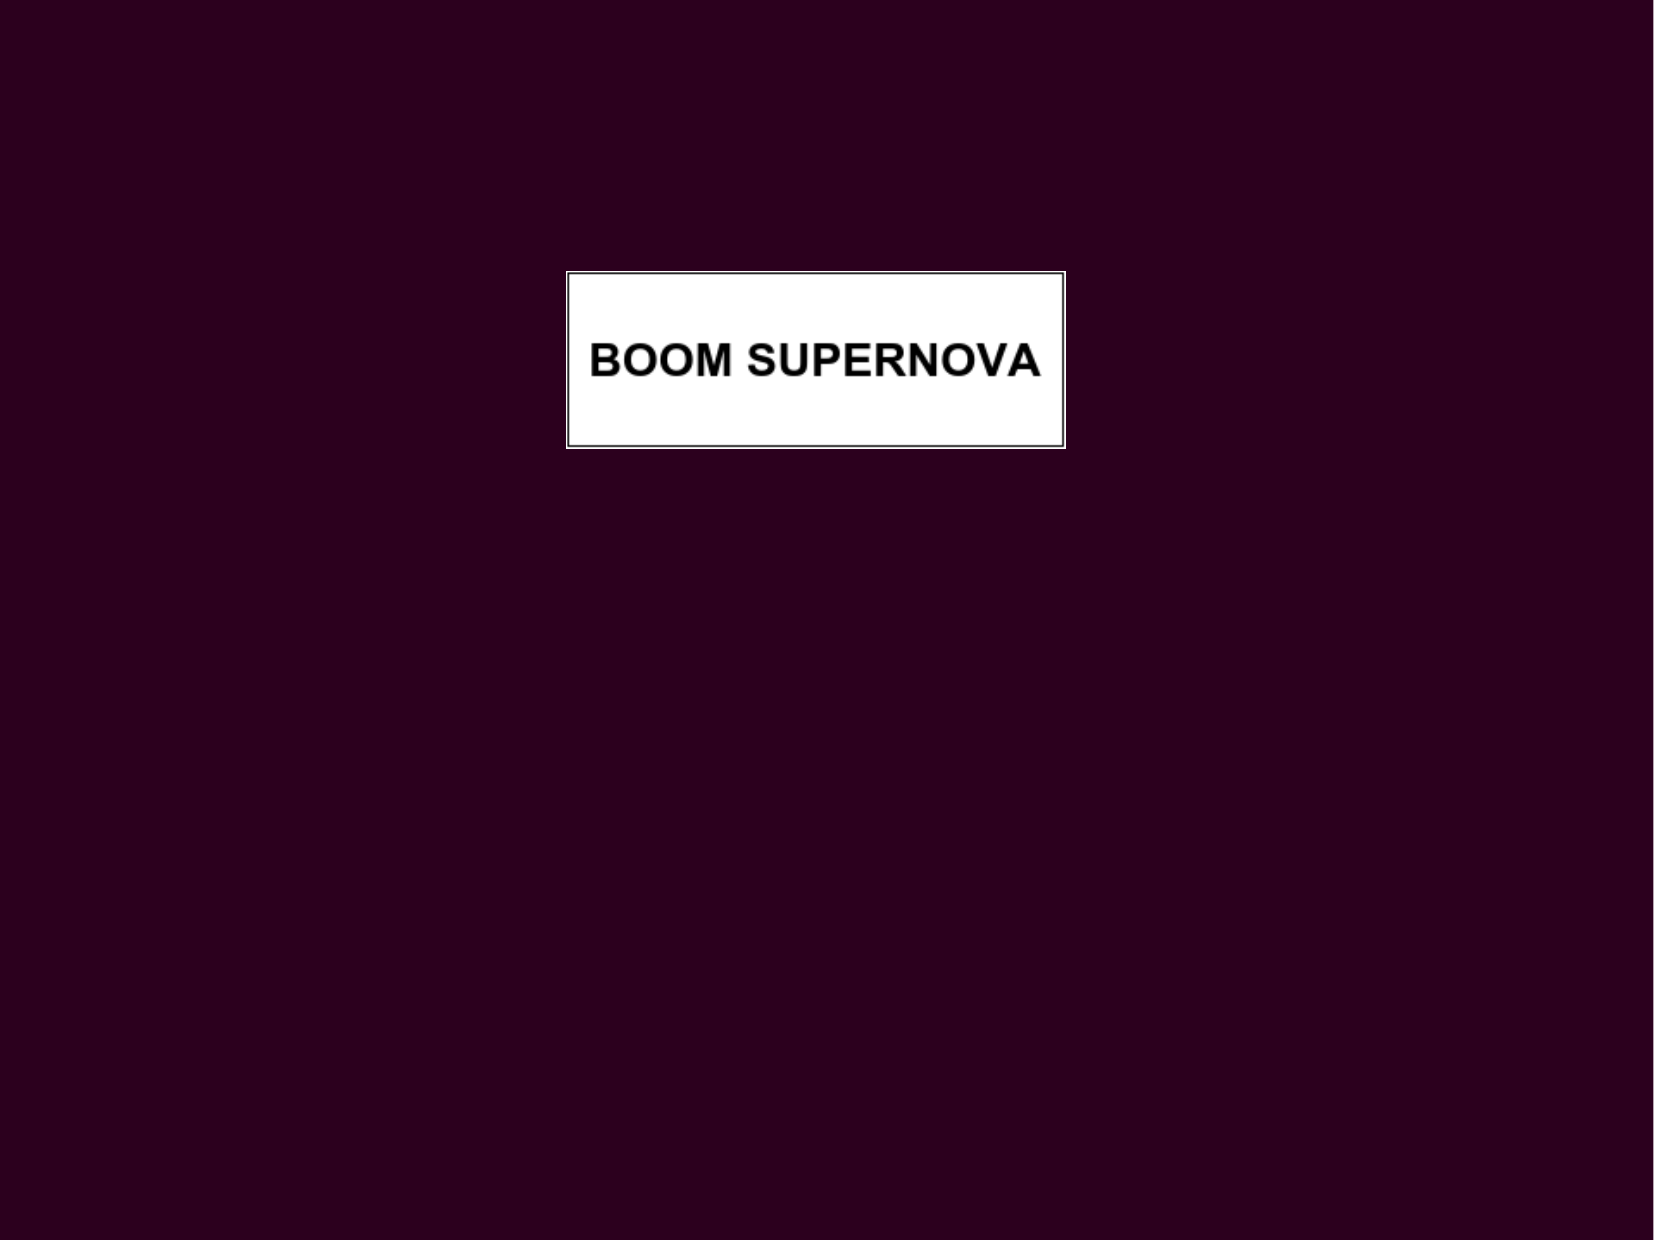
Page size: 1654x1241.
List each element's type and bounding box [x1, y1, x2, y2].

picture [566, 271, 1066, 449]
